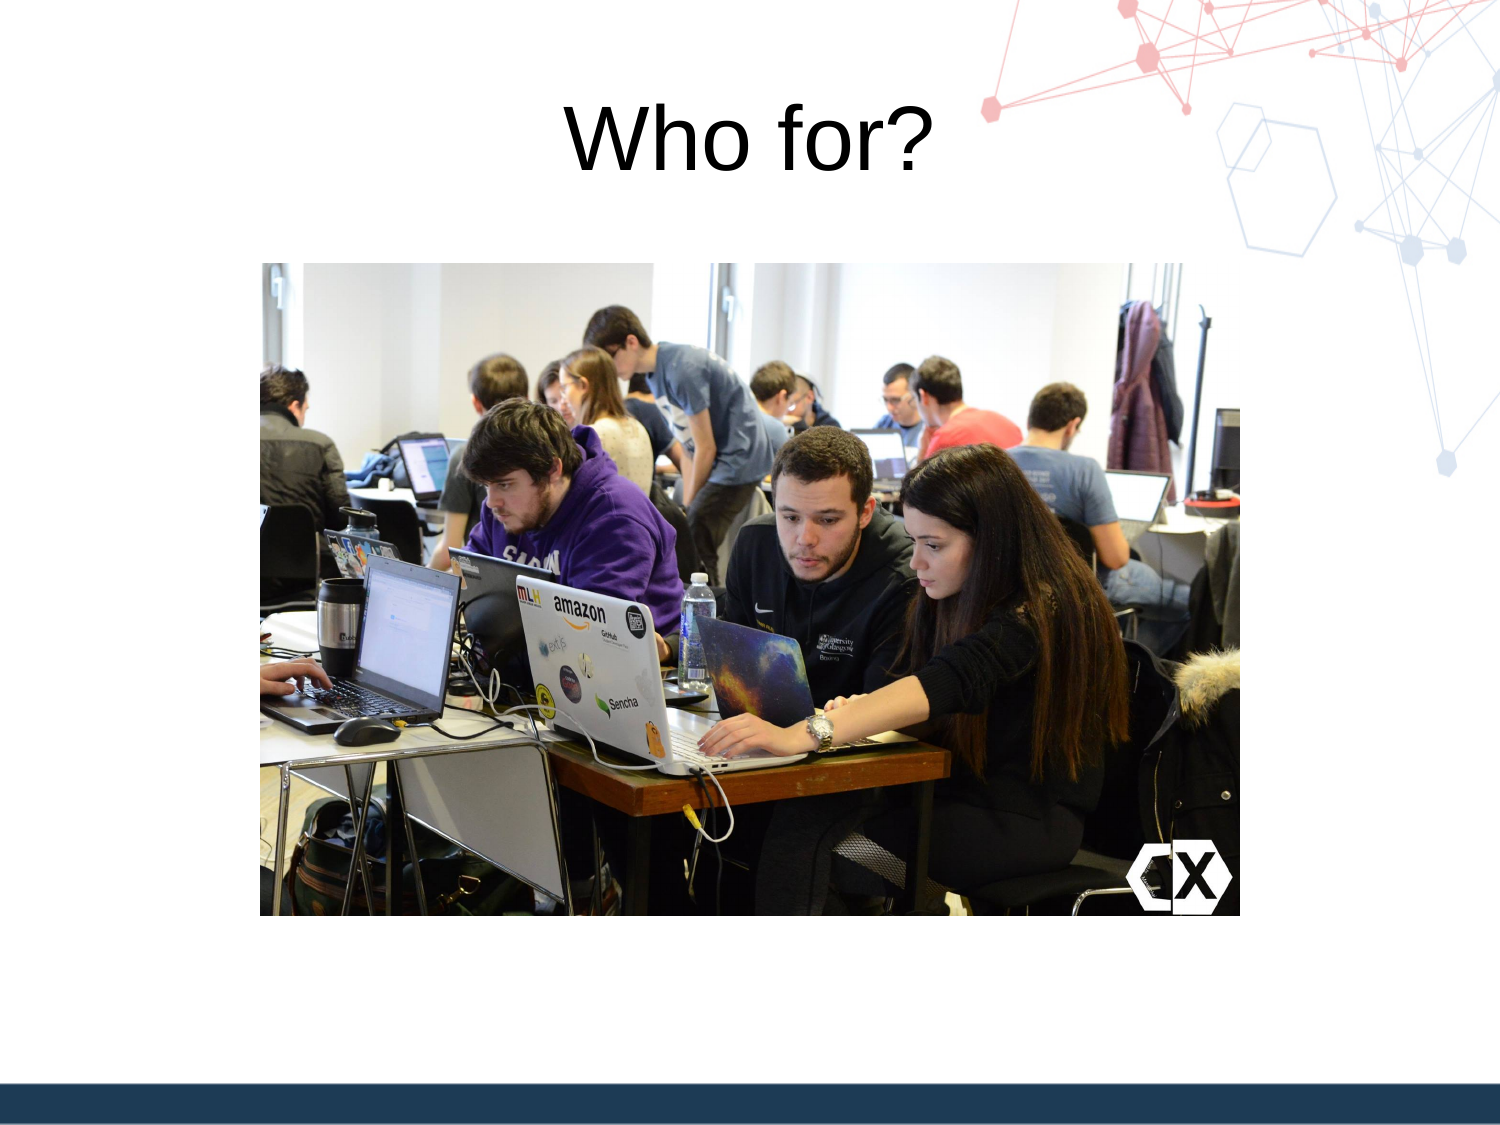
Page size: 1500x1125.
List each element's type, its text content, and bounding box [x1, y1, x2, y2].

picture [0, 0, 1500, 1125]
title Who for? [75, 44, 1425, 233]
